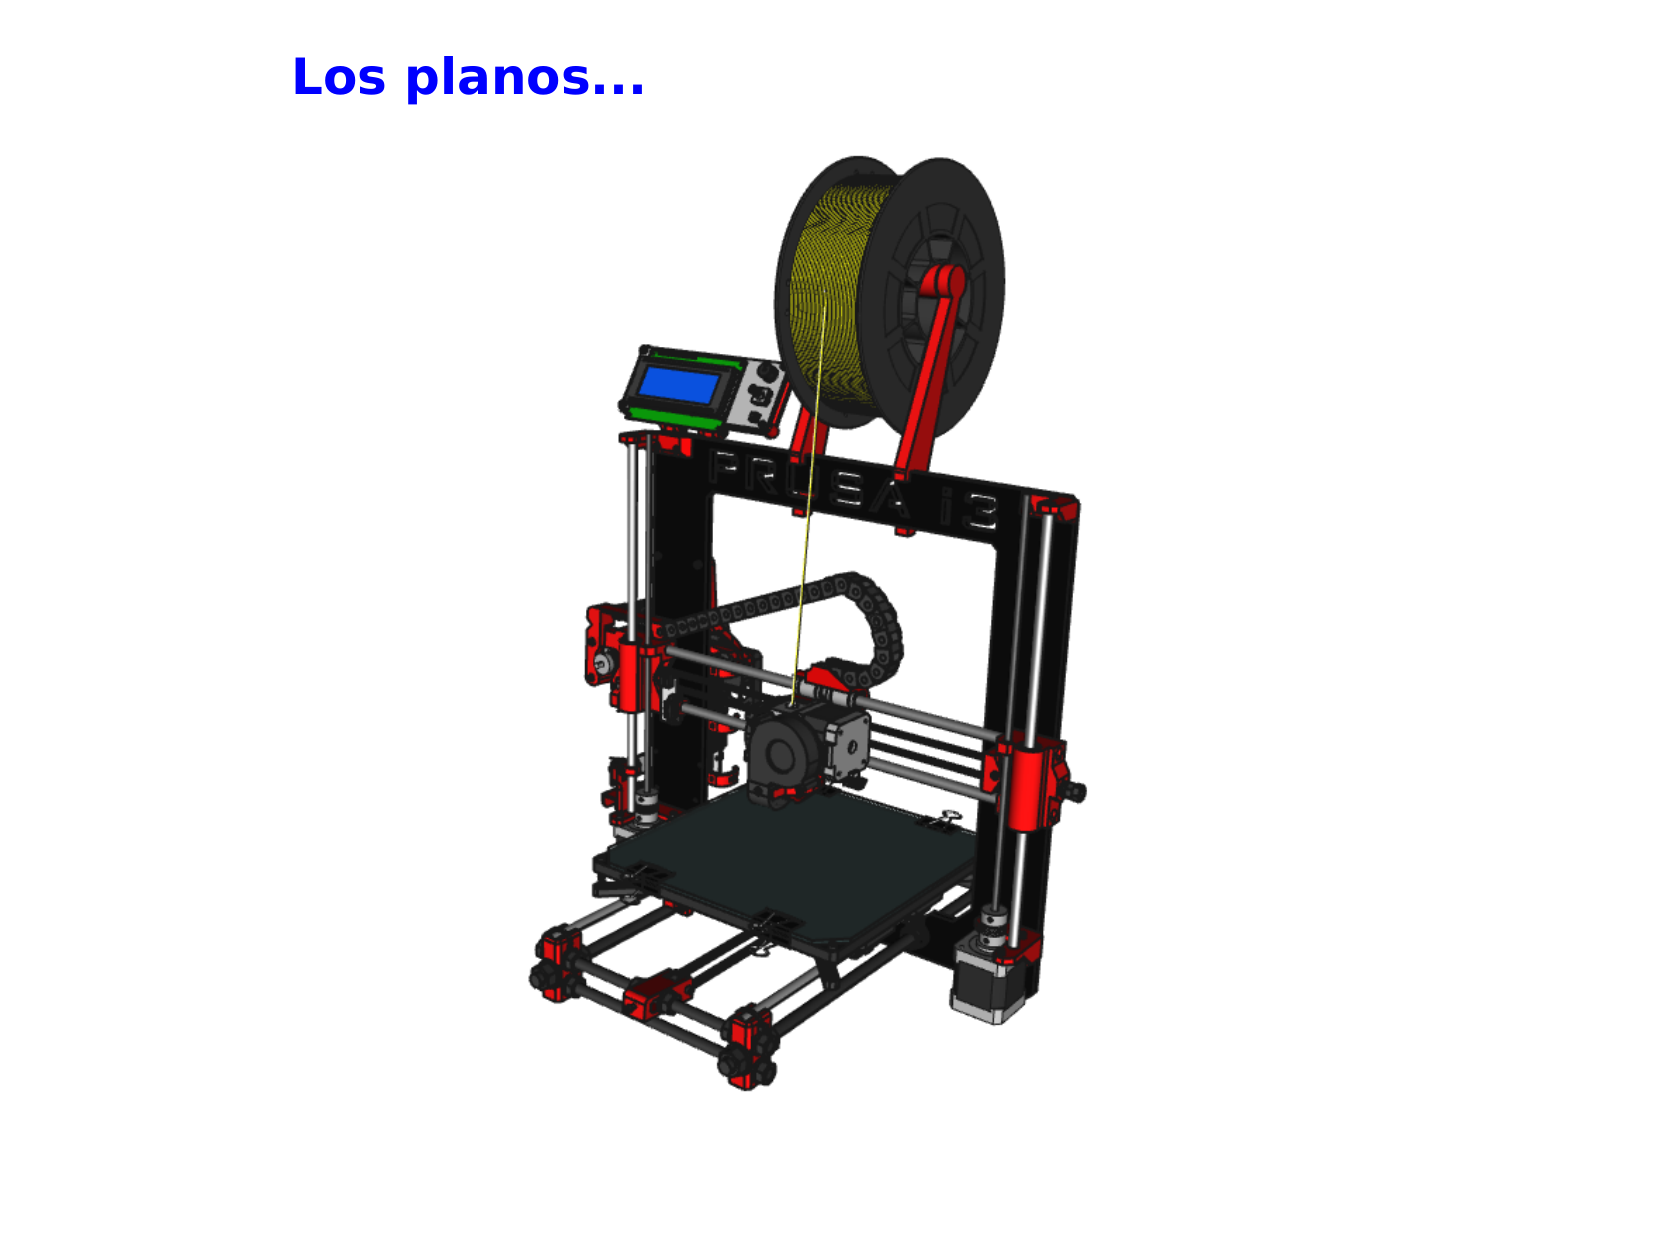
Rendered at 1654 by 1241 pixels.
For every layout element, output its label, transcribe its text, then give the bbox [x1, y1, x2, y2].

text_box Los planos... [276, 40, 1026, 114]
picture [225, 24, 1516, 1216]
